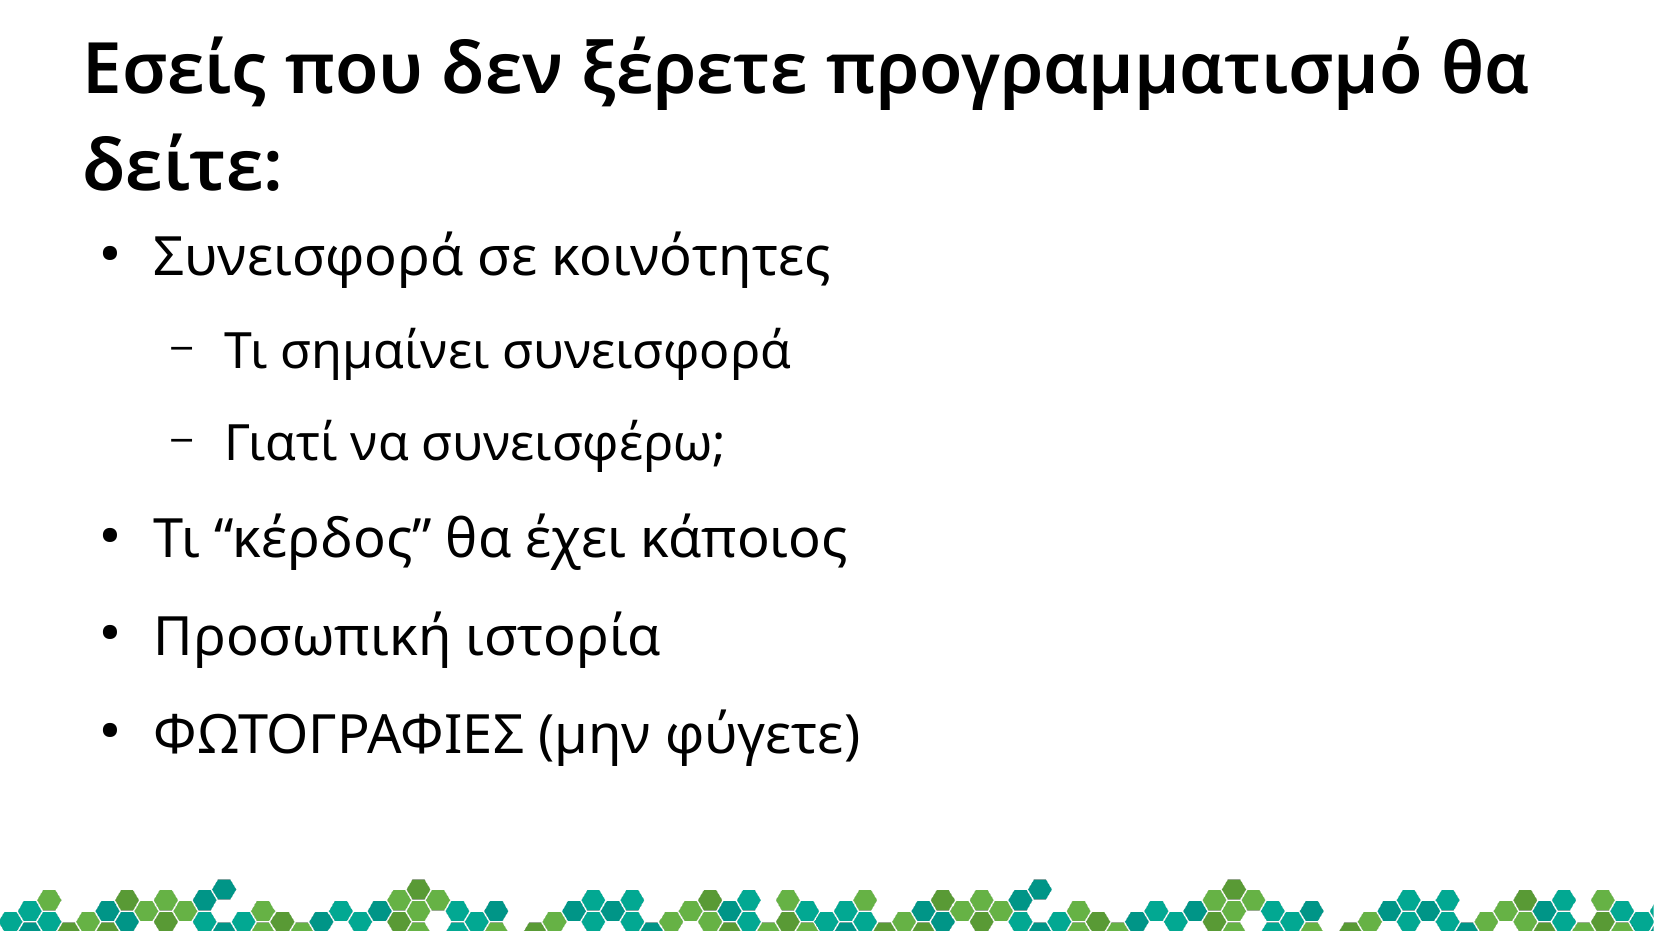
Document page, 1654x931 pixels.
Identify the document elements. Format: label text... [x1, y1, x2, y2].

list Συνεισφορά σε κοινότητες Τι σημαίνει συνεισφορά Γιατί να συνεισφέρω; Τι “κέρδος” θα έχει κάποιος Προσωπική ιστορία ΦΩΤΟΓΡΑΦΙΕΣ (μην φύγετε) [82, 217, 1571, 855]
title Εσείς που δεν ξέρετε προγραμματισμό θα δείτε: [82, 32, 1571, 198]
picture [0, 871, 1654, 931]
